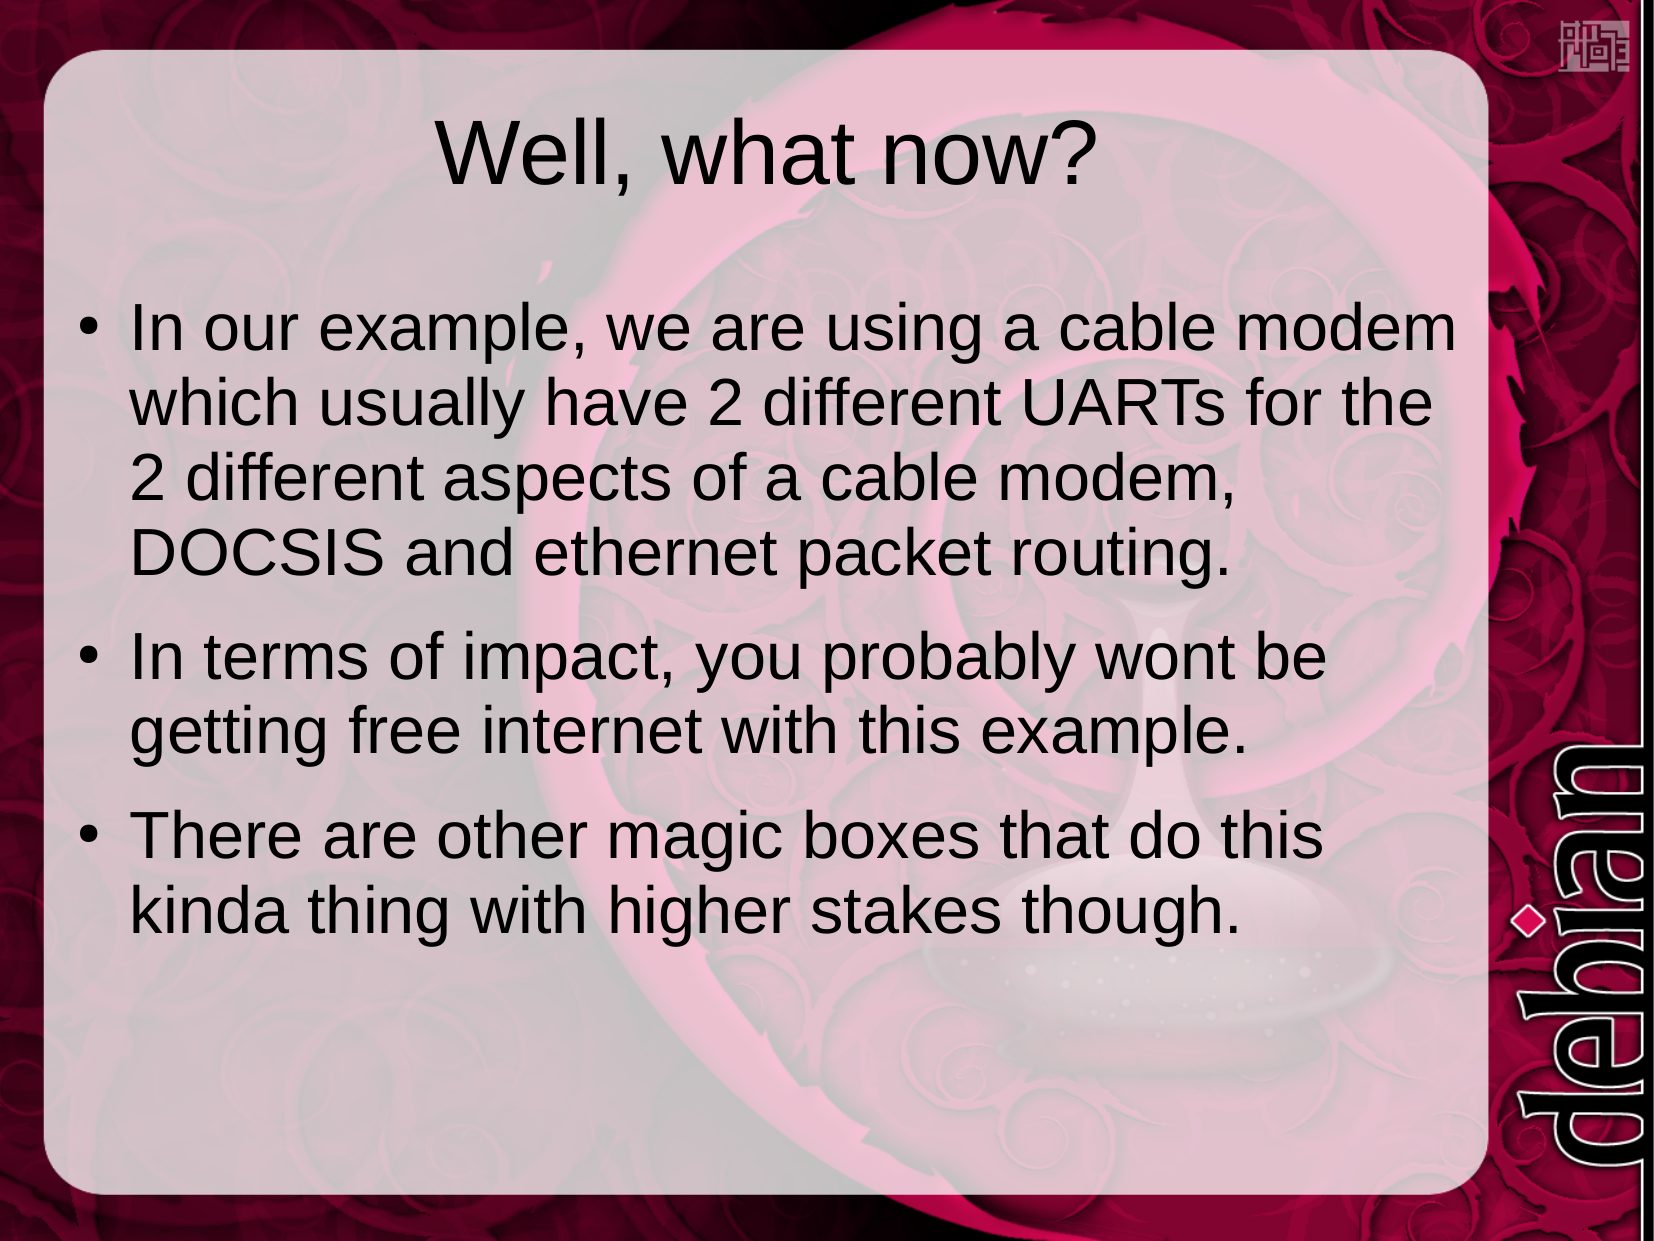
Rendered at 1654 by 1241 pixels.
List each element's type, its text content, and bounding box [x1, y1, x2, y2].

list In our example, we are using a cable modem which usually have 2 different UARTs for the 2 different aspects of a cable modem, DOCSIS and ethernet packet routing. In terms of impact, you probably wont be getting free internet with this example. There are other magic boxes that do this kinda thing with higher stakes though. [59, 290, 1477, 1109]
title Well, what now? [59, 49, 1477, 257]
picture [0, 0, 1654, 1241]
